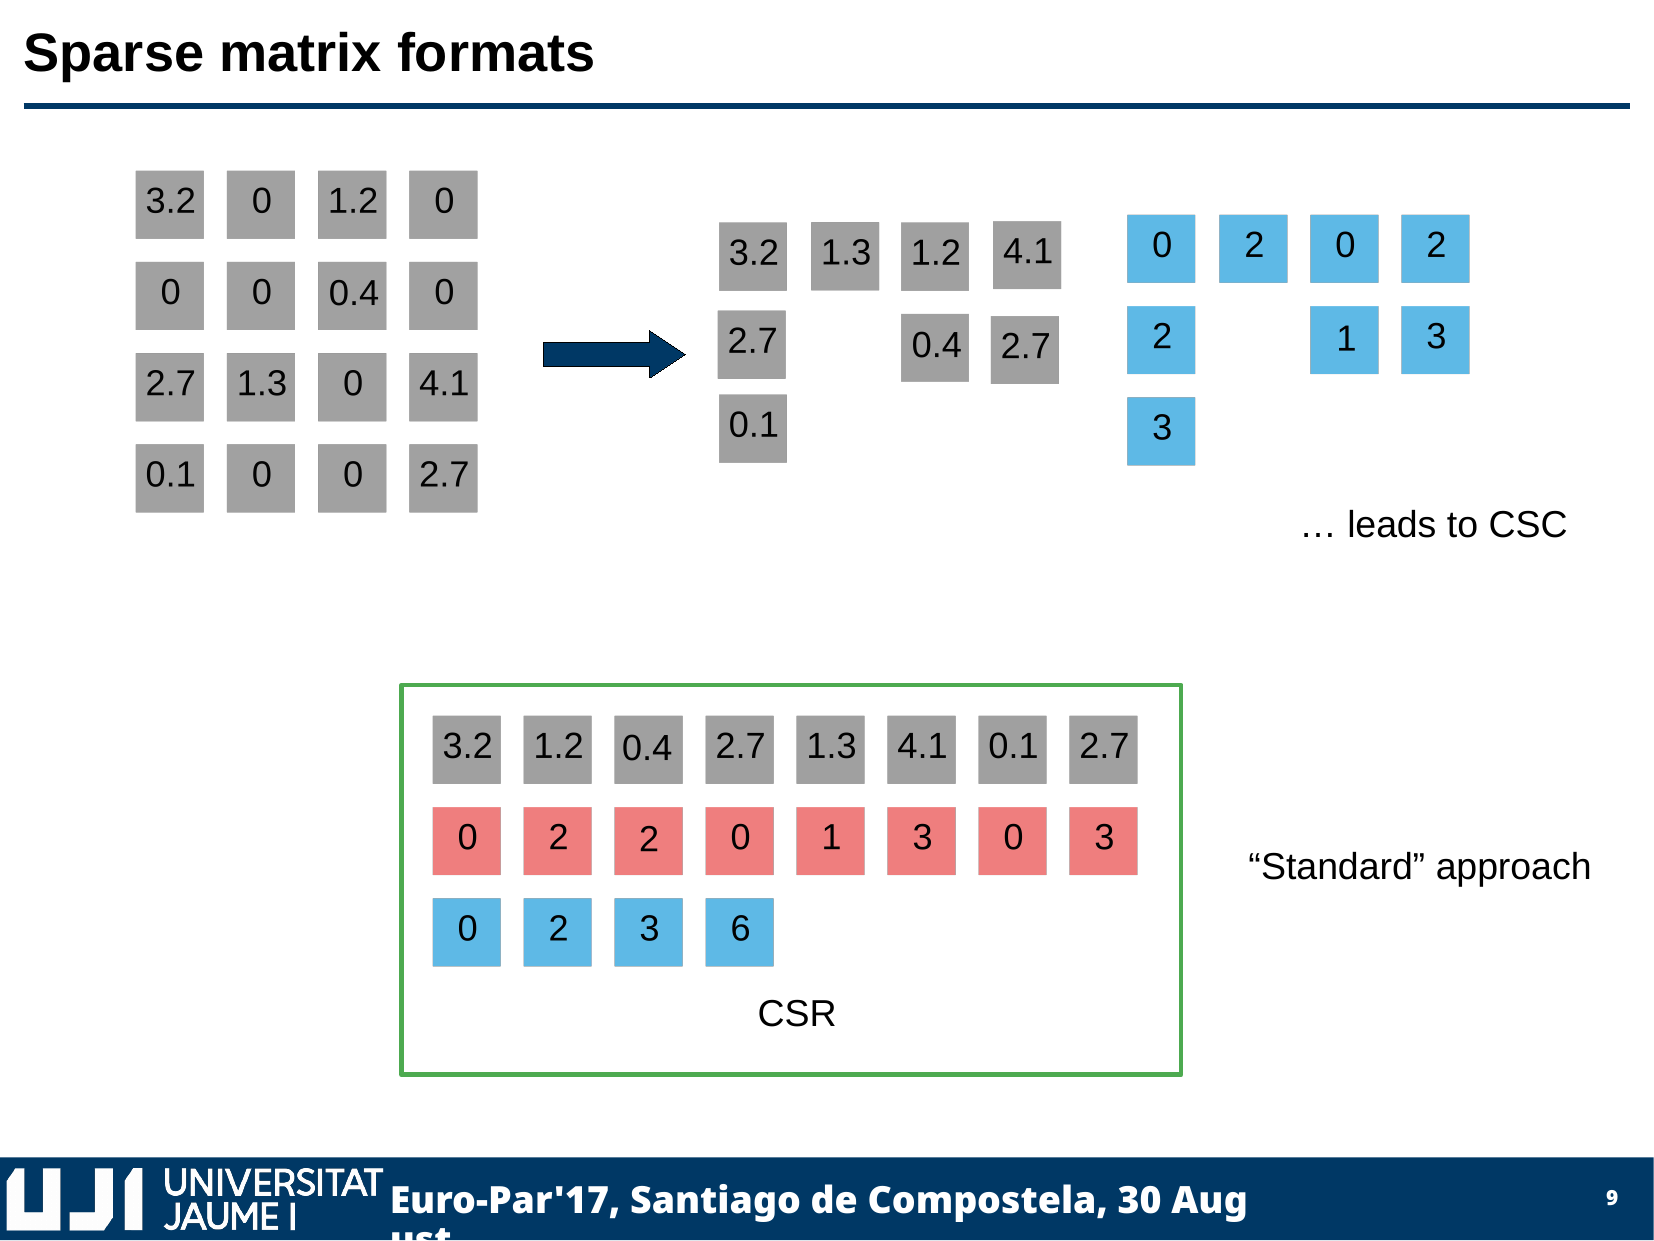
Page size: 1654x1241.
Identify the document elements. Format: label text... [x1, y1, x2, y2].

picture [0, 1158, 390, 1241]
text_box [543, 330, 686, 378]
picture [128, 163, 485, 520]
title Sparse matrix formats [23, 0, 1630, 107]
text_box “Standard” approach [1233, 838, 1607, 895]
text_box … leads to CSC [1284, 496, 1583, 553]
picture [710, 207, 1477, 473]
text_box CSR [743, 985, 852, 1042]
picture [425, 708, 1145, 974]
